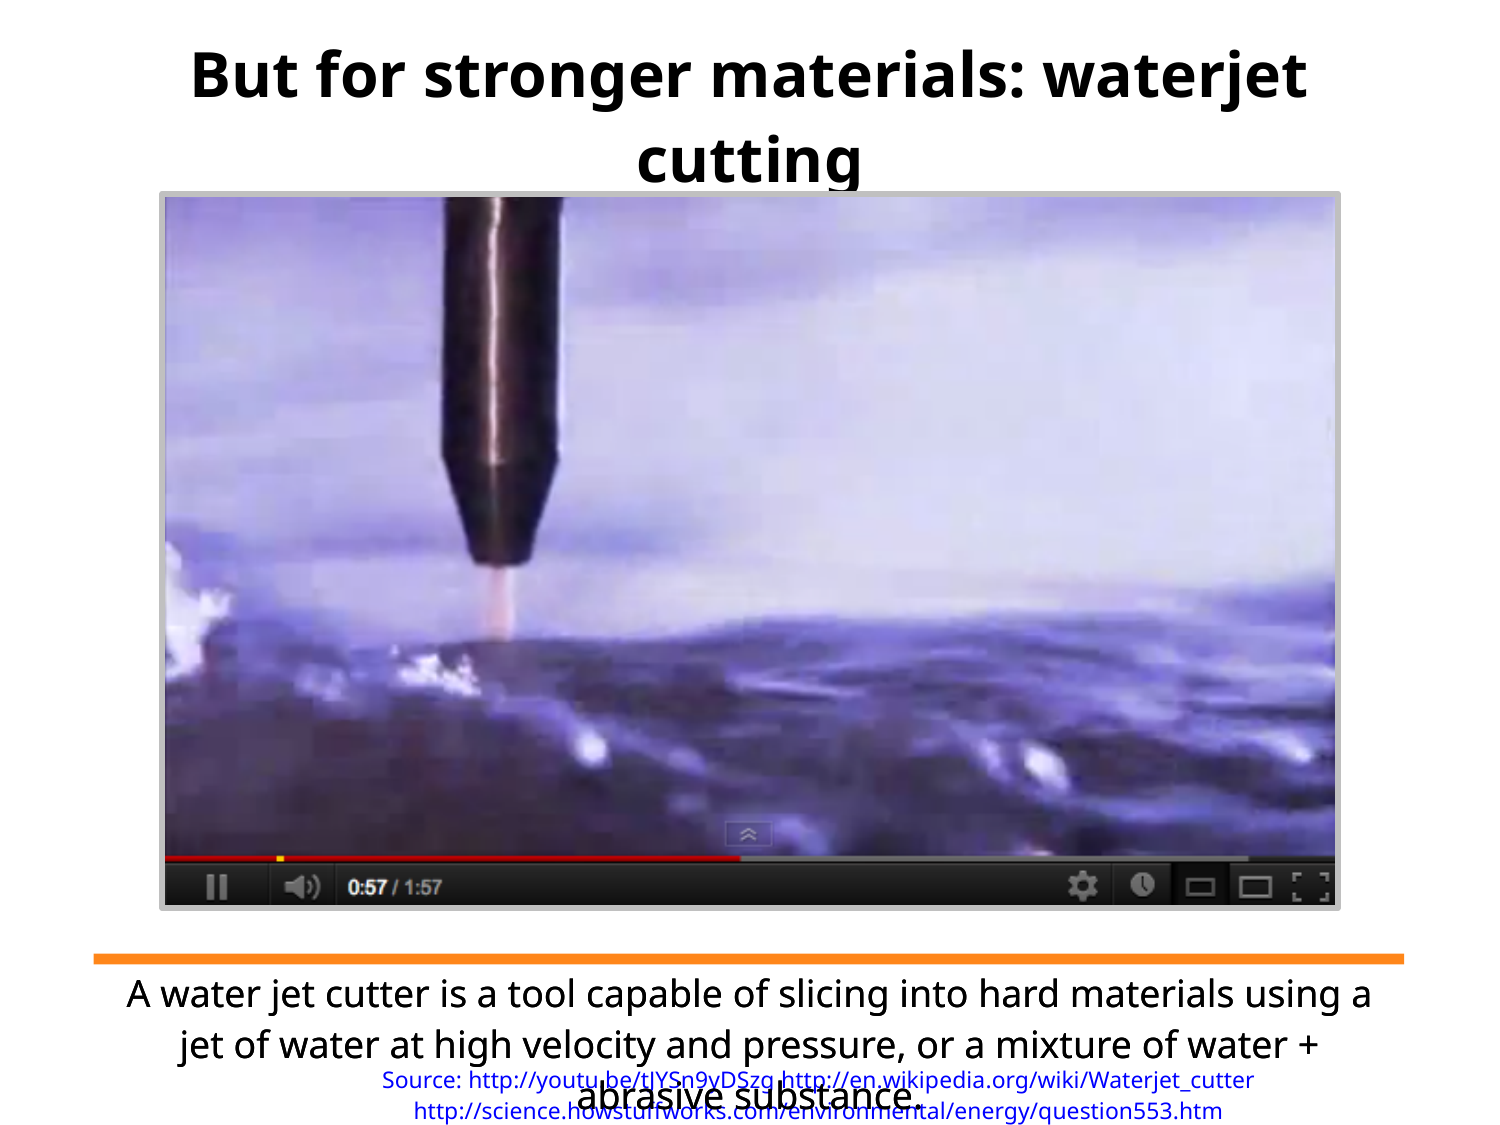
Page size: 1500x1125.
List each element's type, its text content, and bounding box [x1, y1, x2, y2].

text_box A water jet cutter is a tool capable of slicing into hard materials using a jet of water at high velocity and pressure, or a mixture of water + abrasive substance. [92, 960, 1408, 1064]
text_box Source: http://youtu.be/tJYSn9yDSzg http://en.wikipedia.org/wiki/Waterjet_cutter http://science.howstuffworks.com/environmental/energy/question553.htm [367, 1064, 1133, 1123]
title But for stronger materials: waterjet cutting [75, 44, 1426, 188]
picture [0, 0, 1500, 1125]
